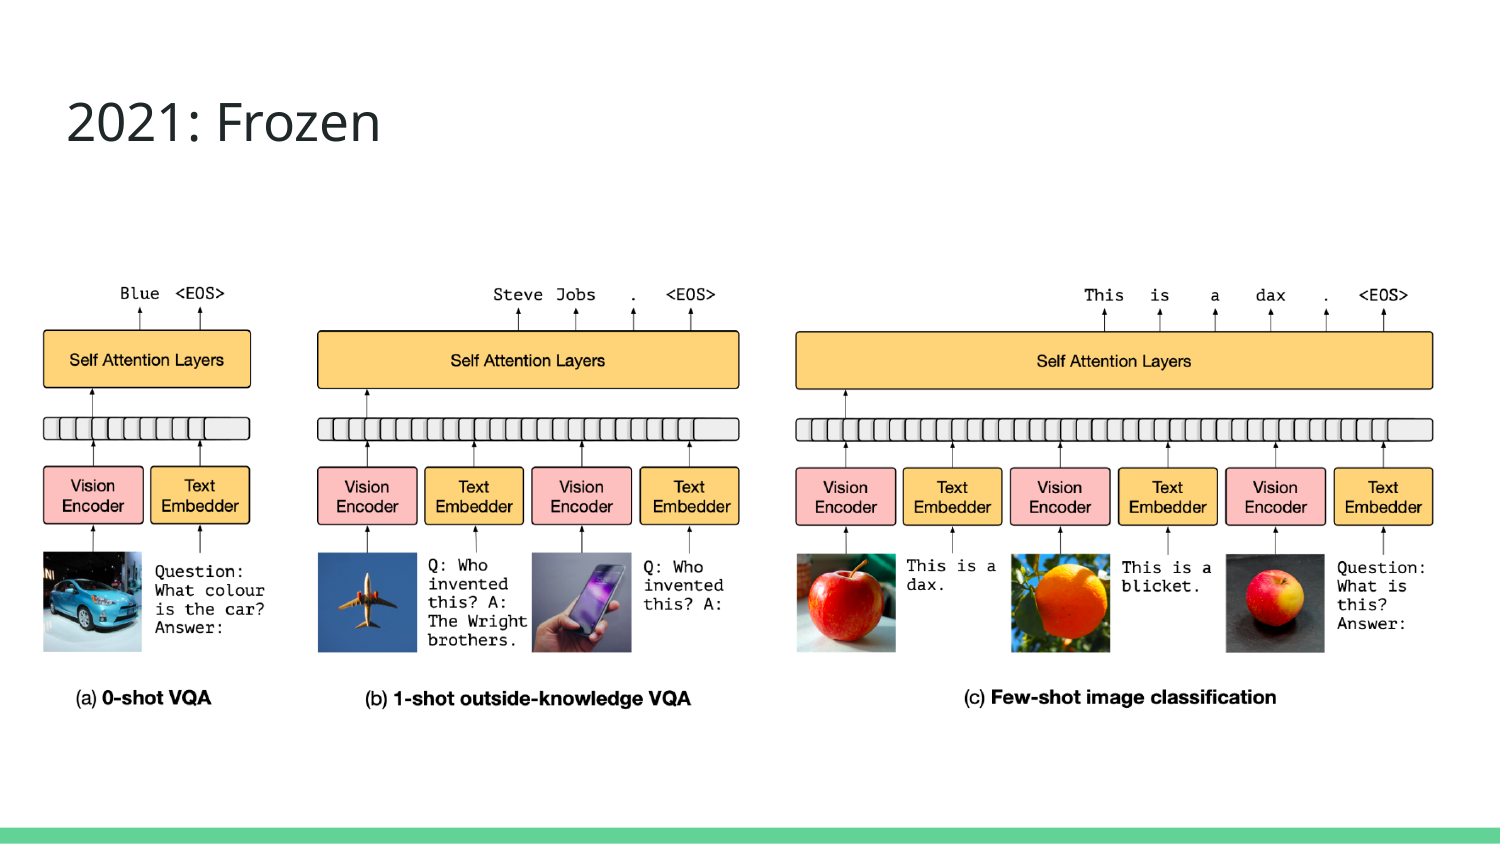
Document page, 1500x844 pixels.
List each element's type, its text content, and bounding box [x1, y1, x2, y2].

title 2021: Frozen [51, 72, 1449, 167]
picture [24, 257, 1475, 721]
